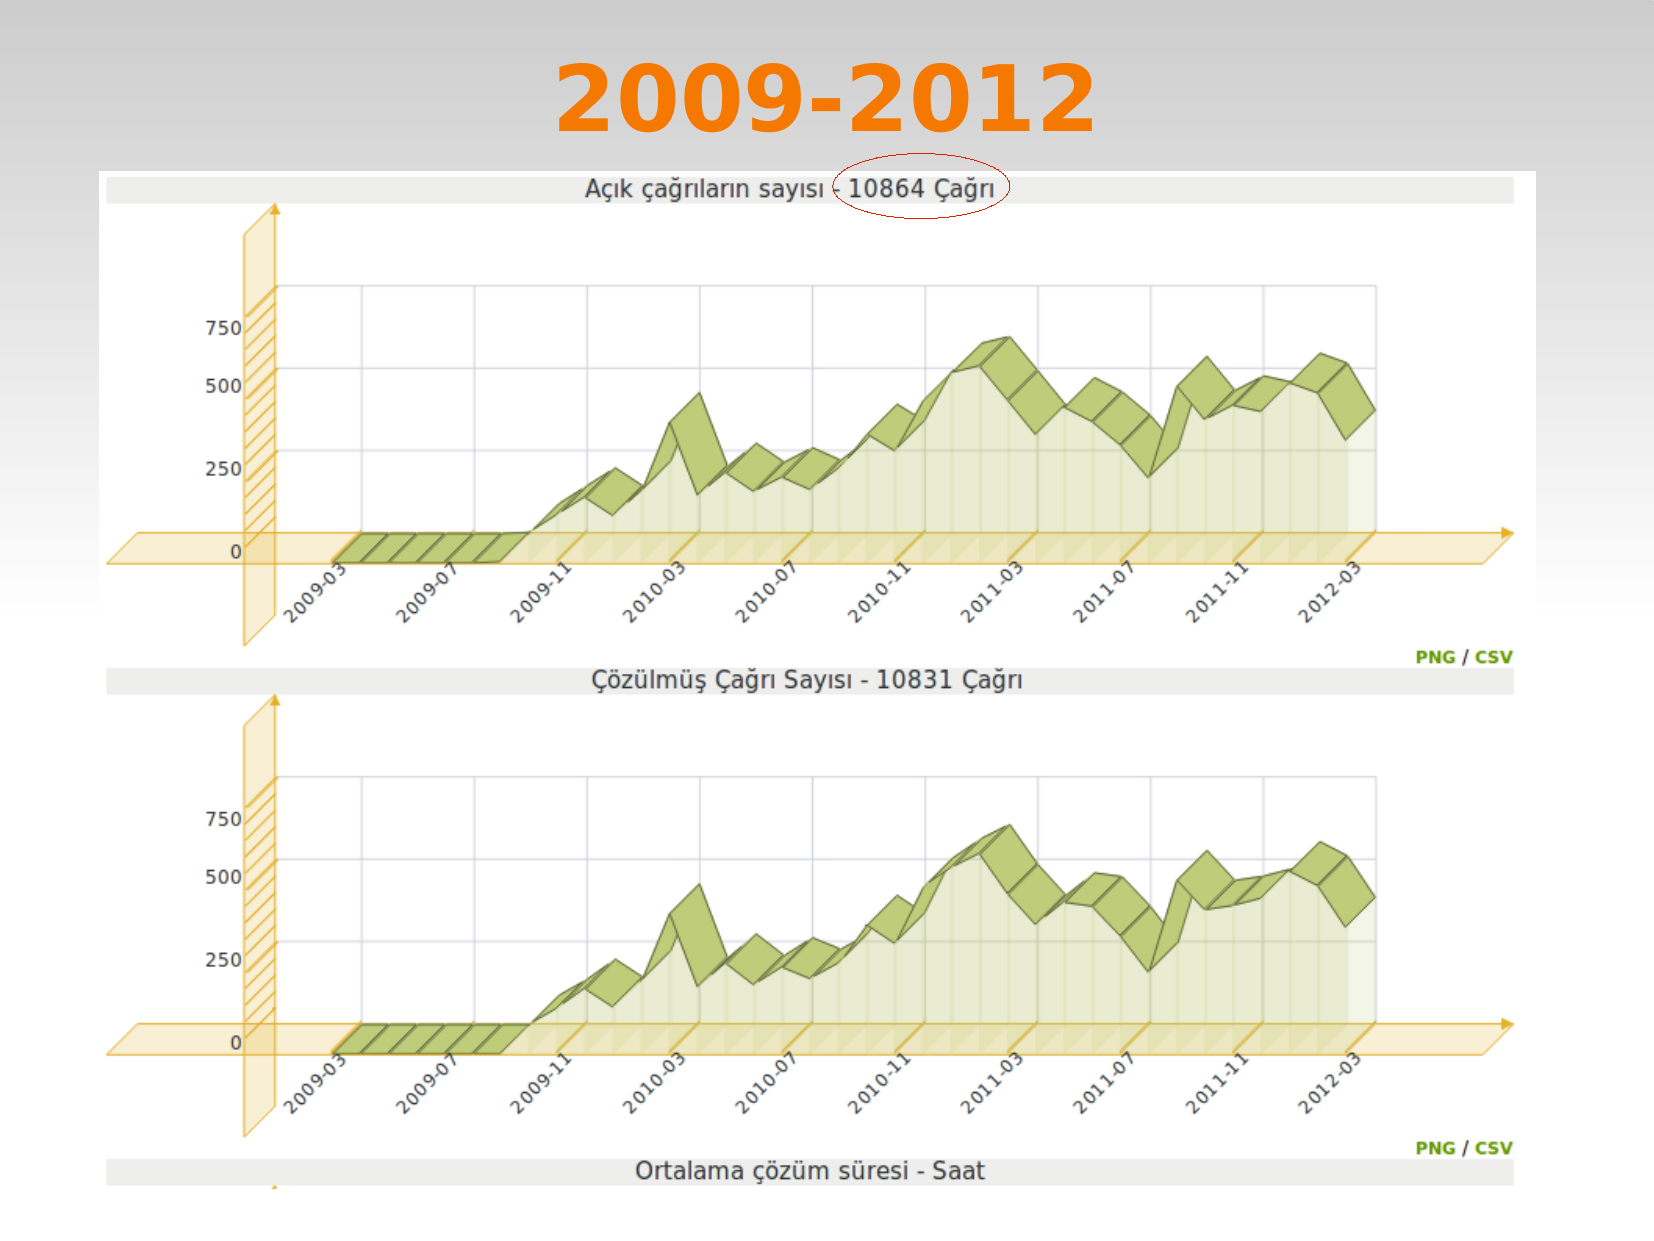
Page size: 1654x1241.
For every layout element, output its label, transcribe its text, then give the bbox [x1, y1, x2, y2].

picture [99, 204, 1536, 1189]
title 2009-2012 [82, 0, 1571, 204]
